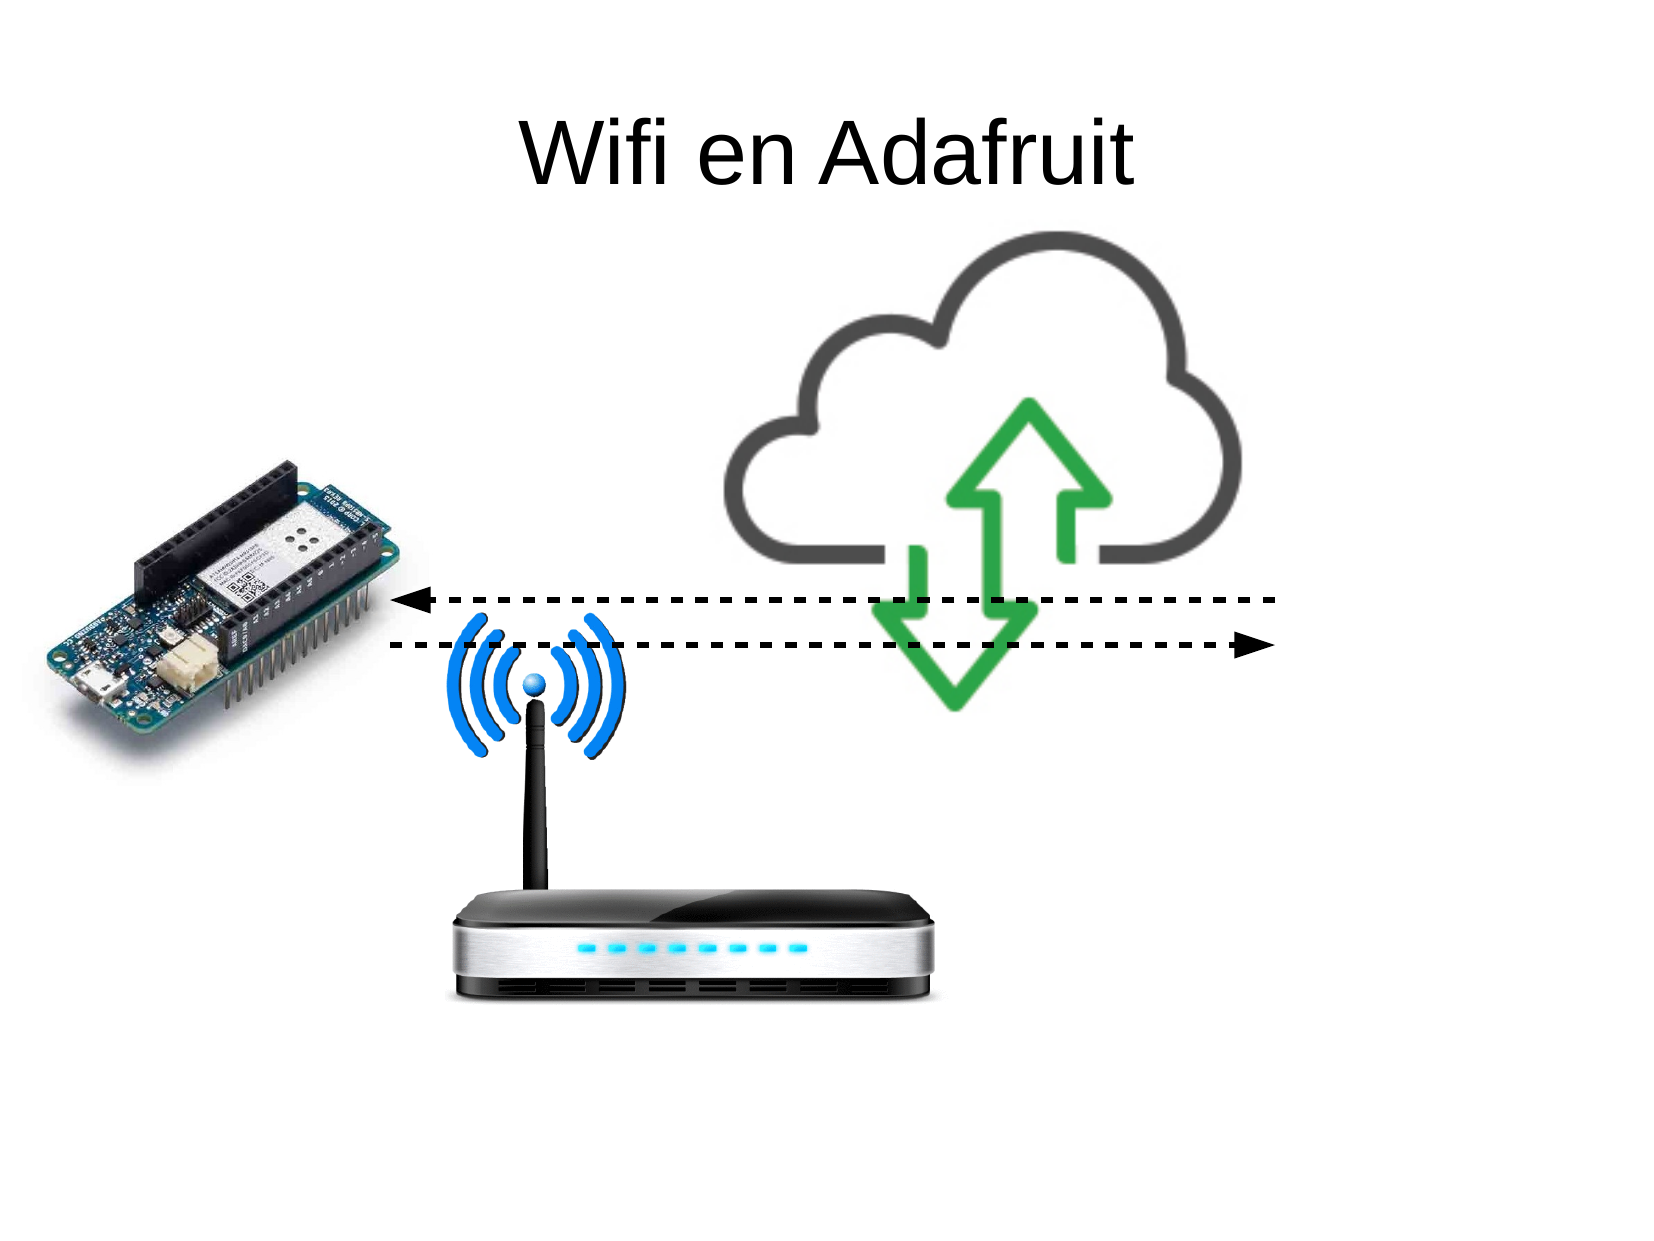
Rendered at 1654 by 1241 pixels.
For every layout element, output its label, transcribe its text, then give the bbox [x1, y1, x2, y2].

title Wifi en Adafruit [82, 49, 1571, 257]
picture [0, 200, 1280, 1066]
